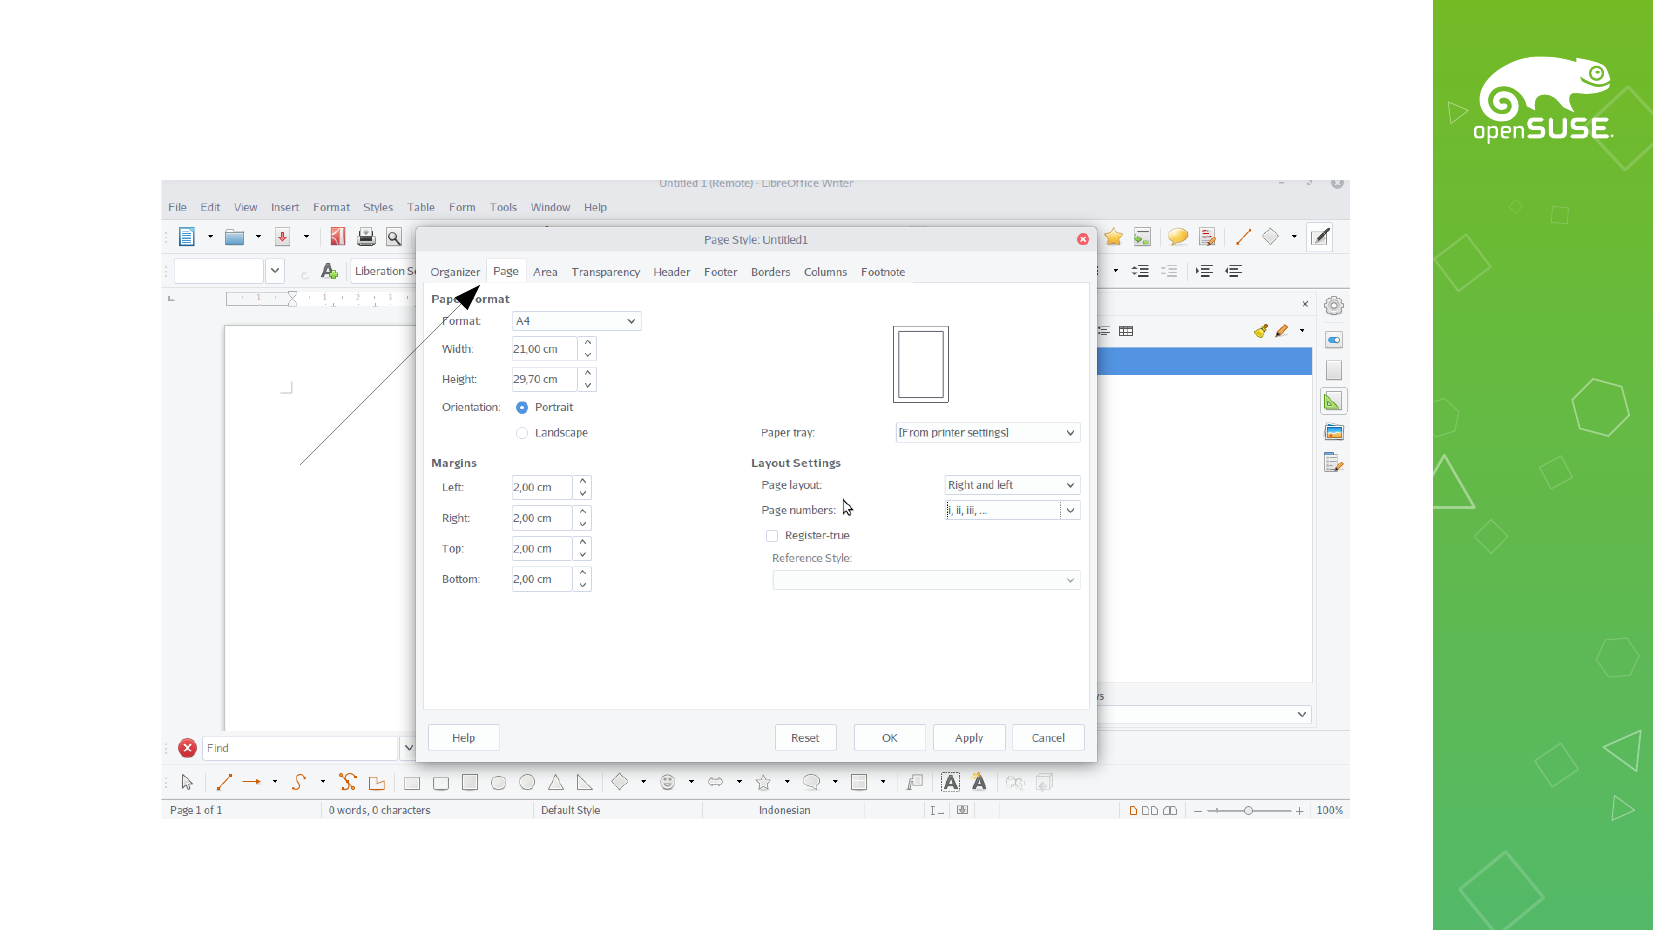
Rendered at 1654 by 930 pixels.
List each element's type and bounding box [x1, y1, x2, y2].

picture [161, 180, 1351, 819]
